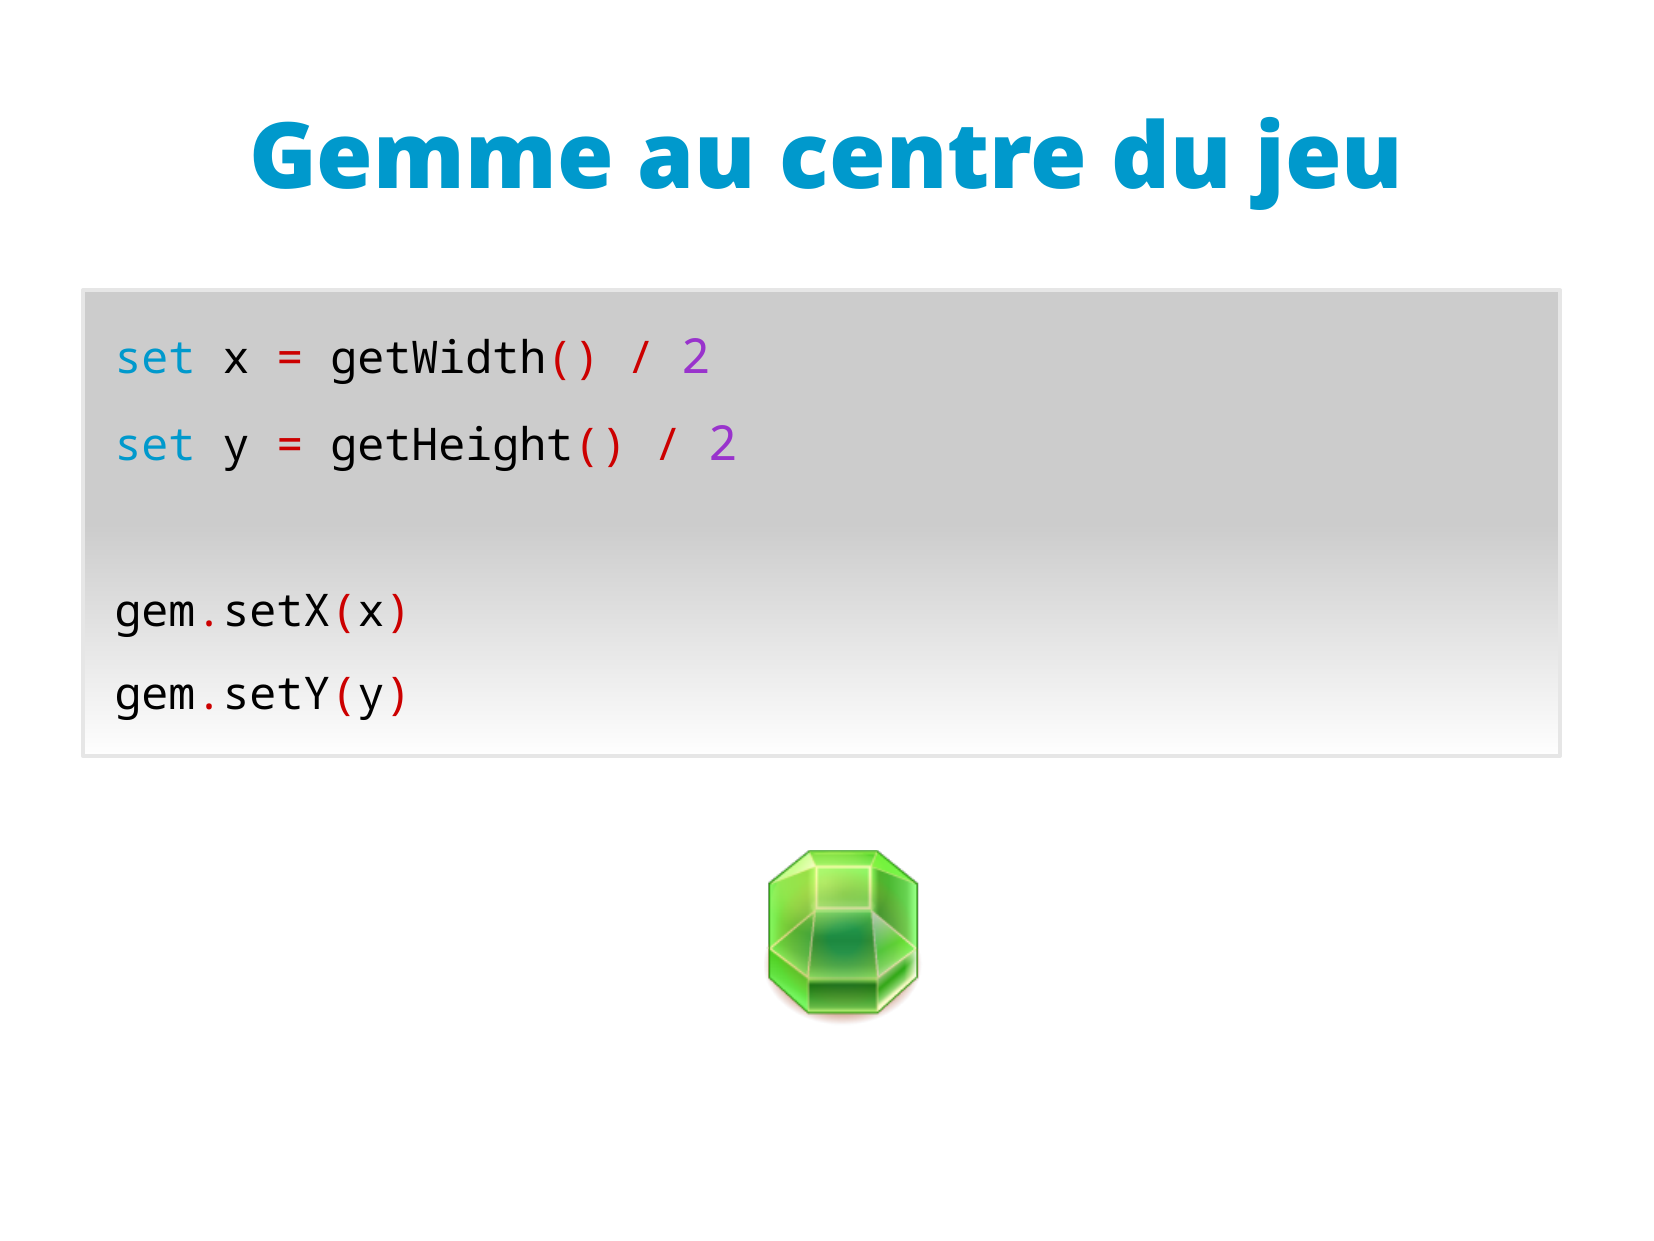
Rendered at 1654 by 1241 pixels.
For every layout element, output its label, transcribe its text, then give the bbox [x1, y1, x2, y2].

title Gemme au centre du jeu [82, 49, 1571, 257]
picture [764, 850, 923, 1026]
list set x = getWidth() / 2 set y = getHeight() / 2 gem.setX(x) gem.setY(y) [82, 290, 1561, 756]
